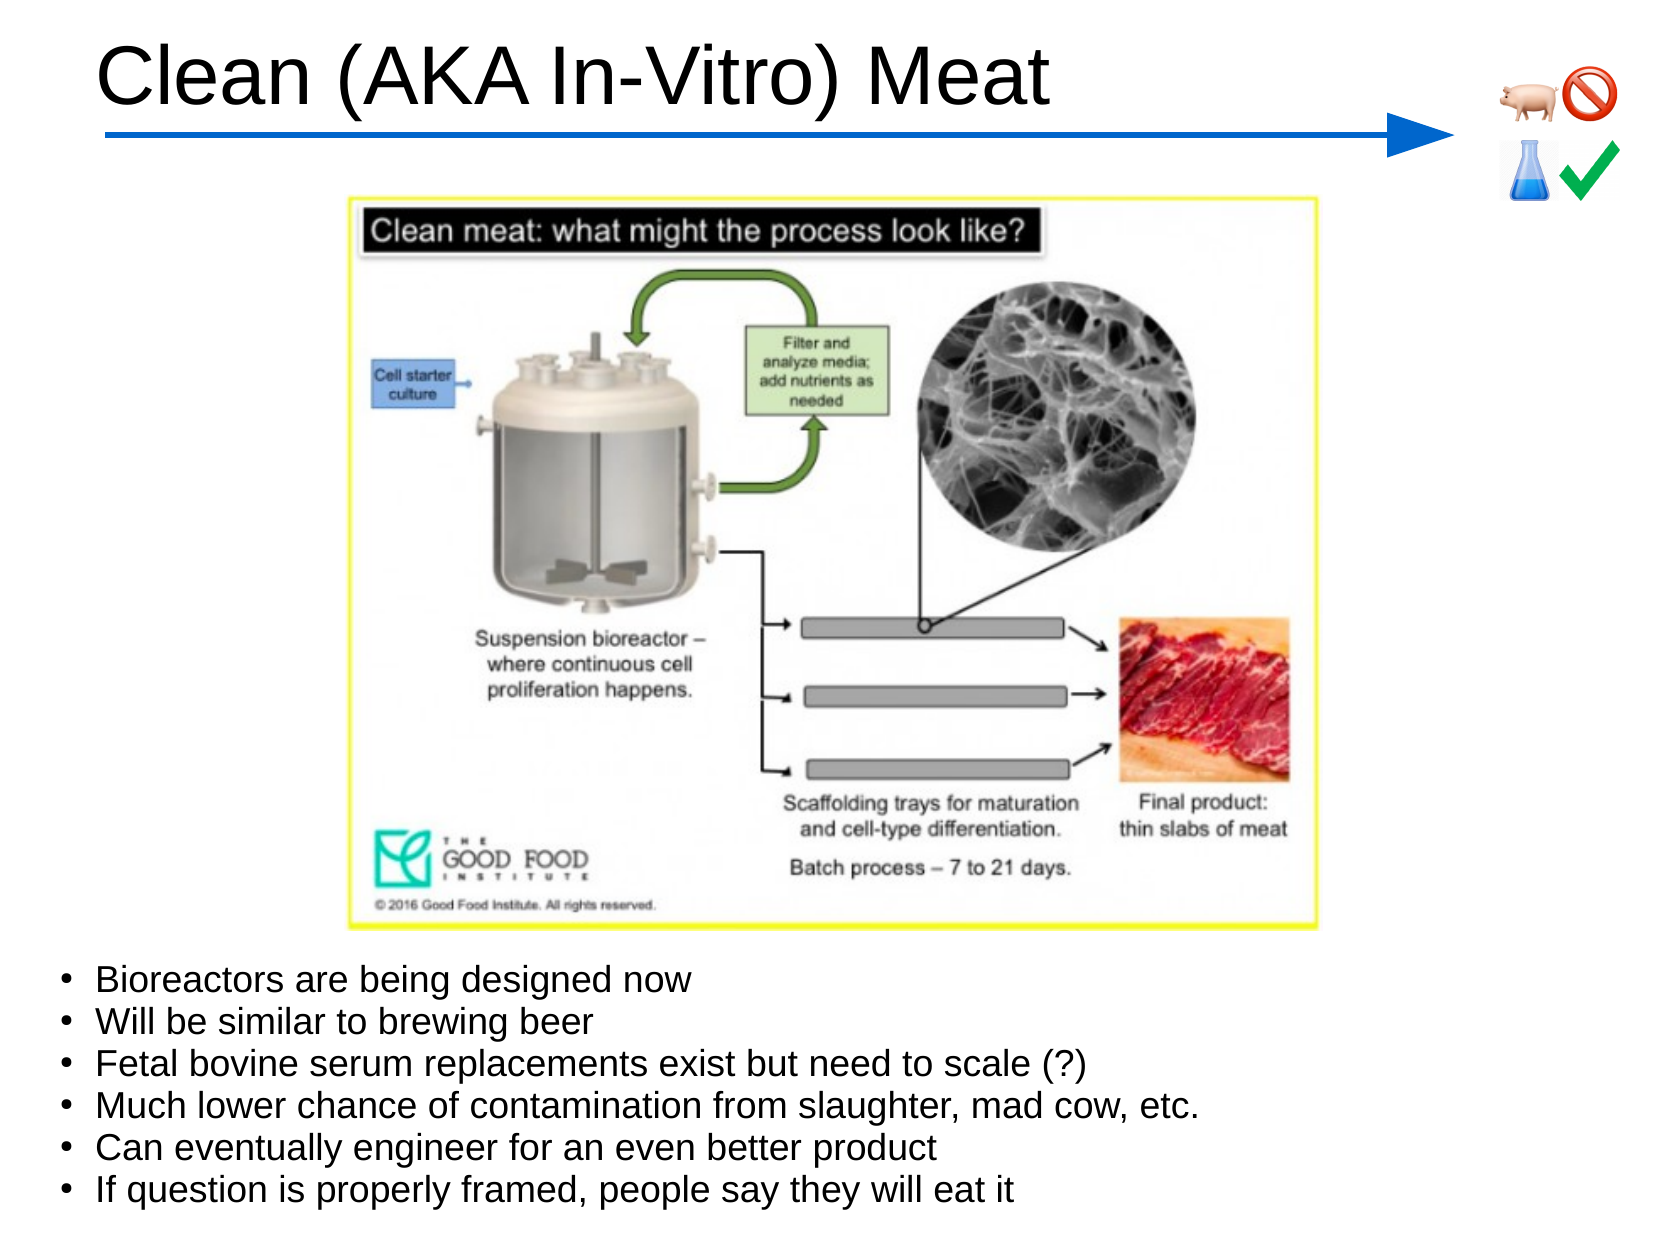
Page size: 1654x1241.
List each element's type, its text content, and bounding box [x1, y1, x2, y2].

text_box Clean (AKA In-Vitro) Meat [63, 5, 1380, 240]
picture [344, 240, 1323, 931]
text_box Bioreactors are being designed now Will be similar to brewing beer Fetal bovine serum replacements exist but need to scale (?) Much lower chance of contamination from slaughter, mad cow, etc. Can eventually engineer for an even better product If question is properly framed, people say they will eat it [44, 951, 1653, 1219]
picture [1499, 140, 1620, 201]
picture [1499, 63, 1620, 124]
